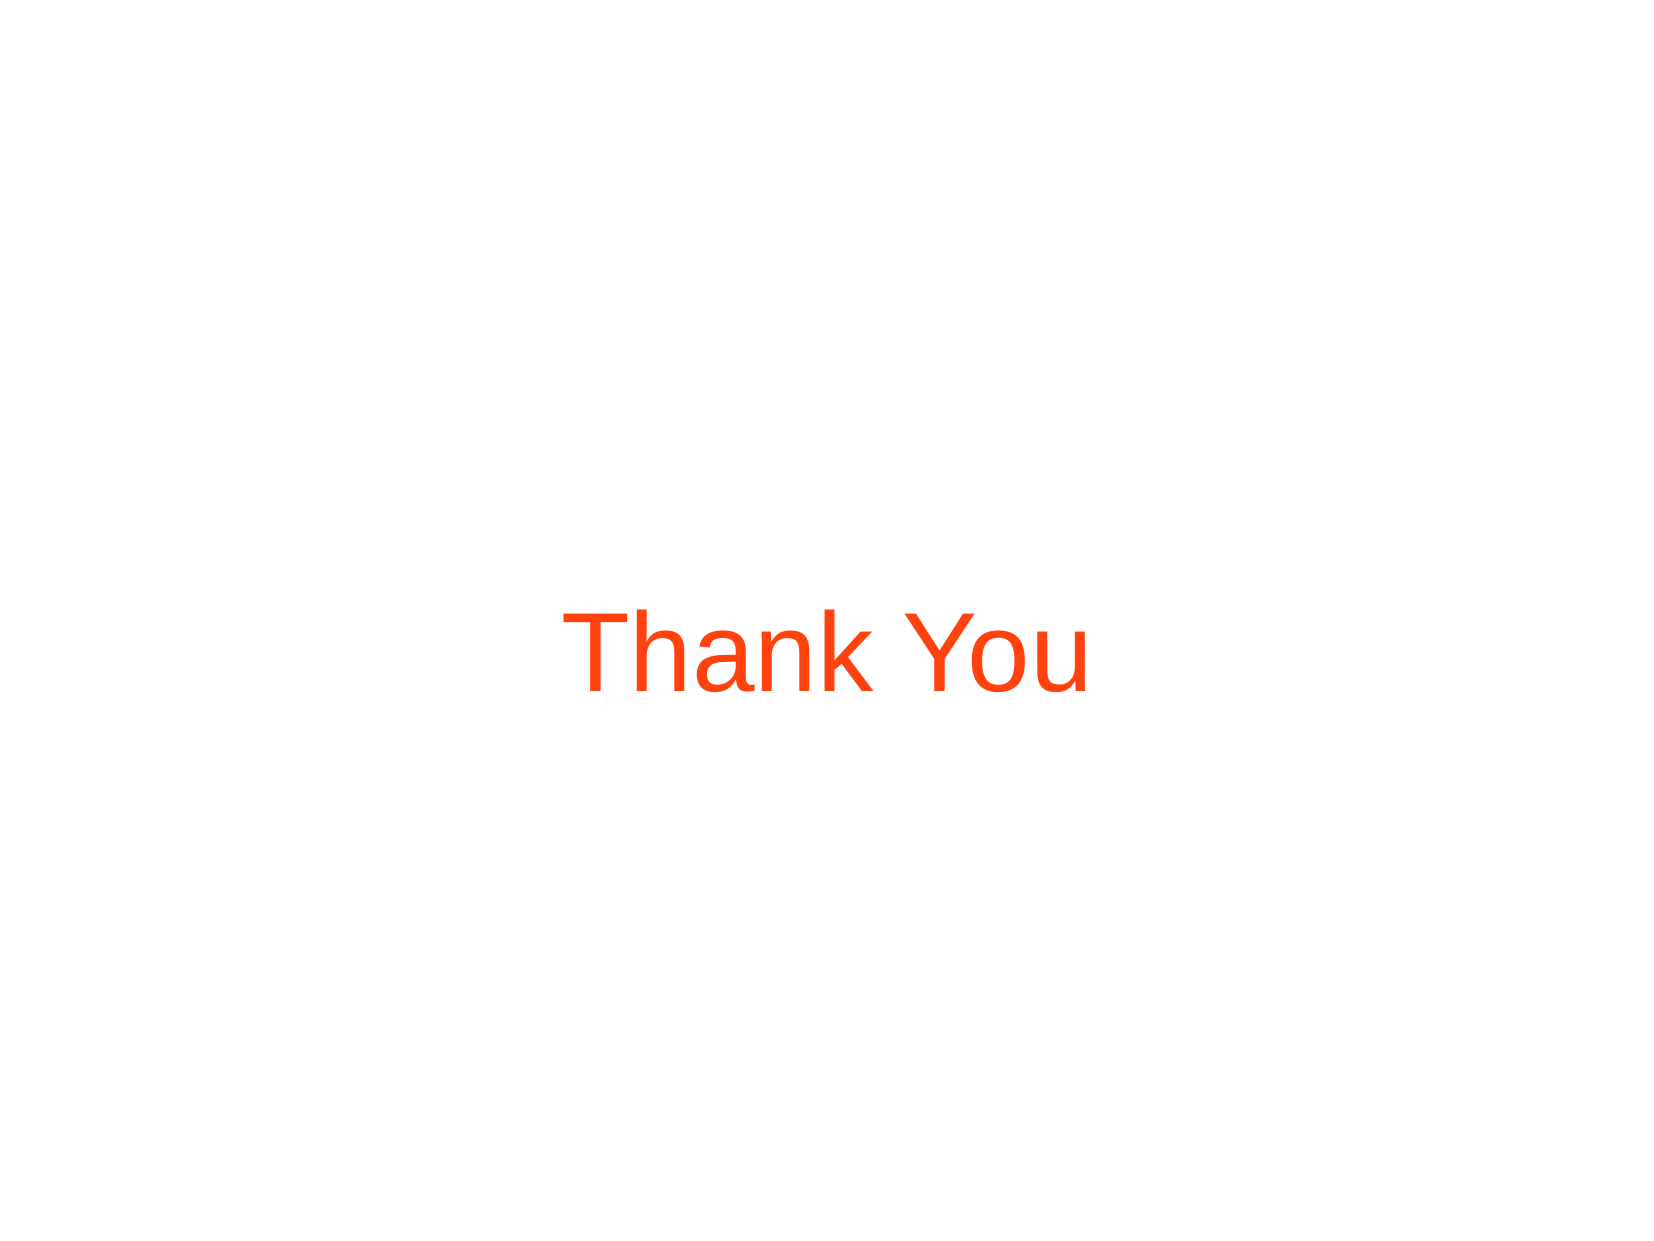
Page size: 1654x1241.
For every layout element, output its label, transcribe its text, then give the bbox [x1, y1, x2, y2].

title Thank You [82, 548, 1571, 756]
